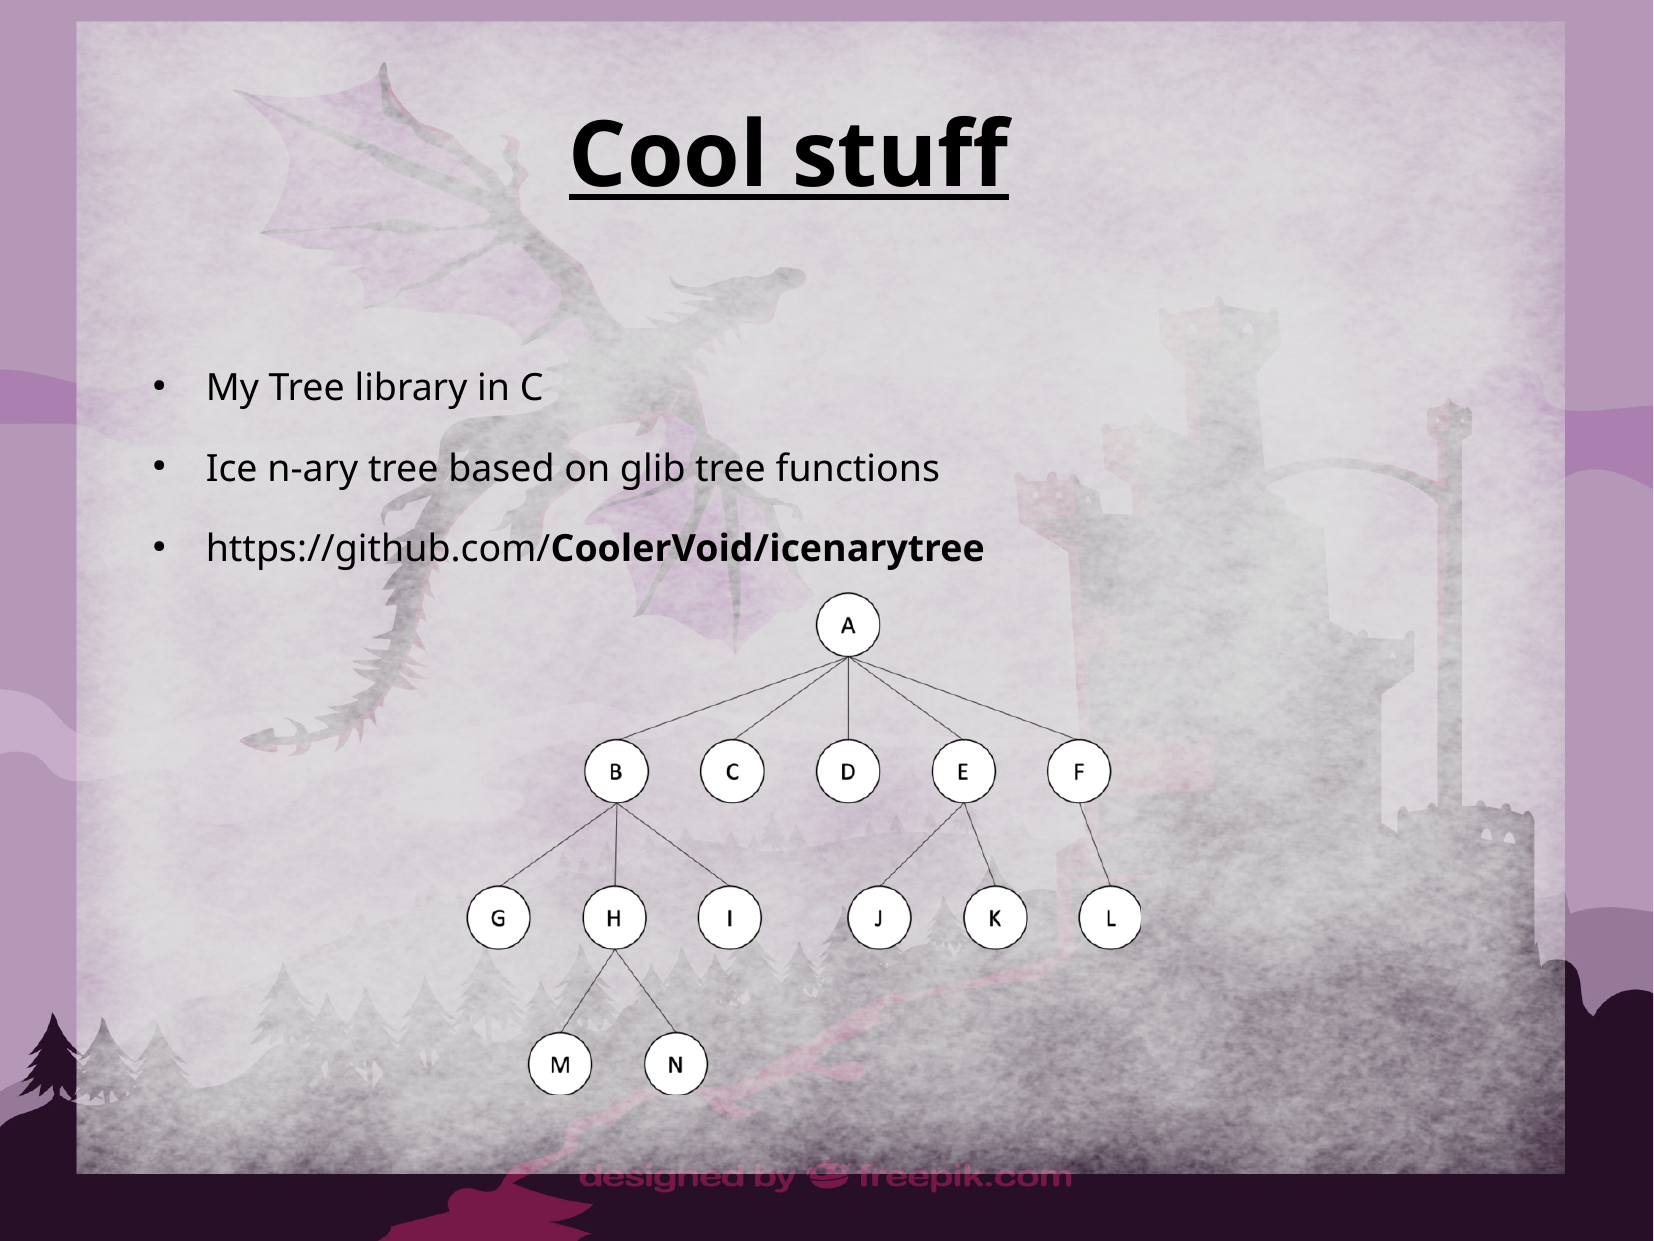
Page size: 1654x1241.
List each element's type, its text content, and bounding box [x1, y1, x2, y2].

picture [0, 0, 1654, 1241]
title Cool stuff [45, 47, 1533, 256]
list My Tree library in C Ice n-ary tree based on glib tree functions https://github.com/CoolerVoid/icenarytree [135, 360, 1515, 1081]
